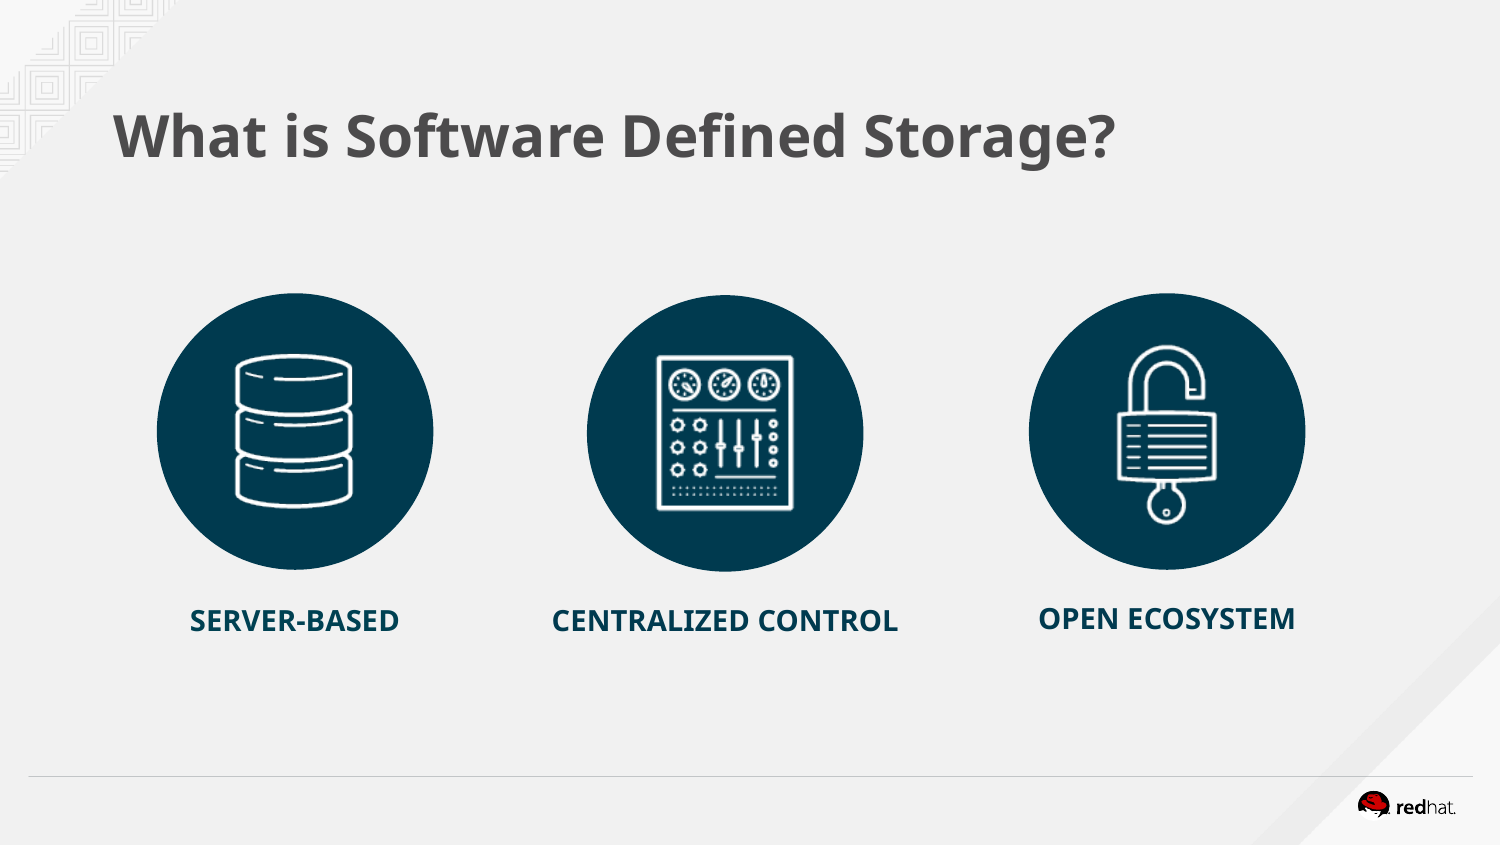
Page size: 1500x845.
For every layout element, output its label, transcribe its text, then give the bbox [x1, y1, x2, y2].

text_box [633, 295, 817, 330]
text_box [1028, 353, 1053, 510]
text_box [586, 344, 619, 522]
text_box SERVER-BASED [163, 594, 428, 645]
text_box [395, 335, 434, 528]
text_box CENTRALIZED CONTROL [531, 594, 919, 645]
text_box OPEN ECOSYSTEM [1016, 592, 1318, 643]
text_box [1094, 549, 1241, 570]
text_box [638, 541, 812, 572]
text_box [197, 293, 394, 334]
text_box [831, 344, 864, 523]
text_box [1286, 360, 1306, 503]
text_box [1092, 293, 1242, 315]
text_box What is Software Defined Storage? [113, 0, 1457, 169]
text_box [156, 335, 196, 528]
text_box [201, 533, 389, 570]
picture [0, 0, 1500, 845]
